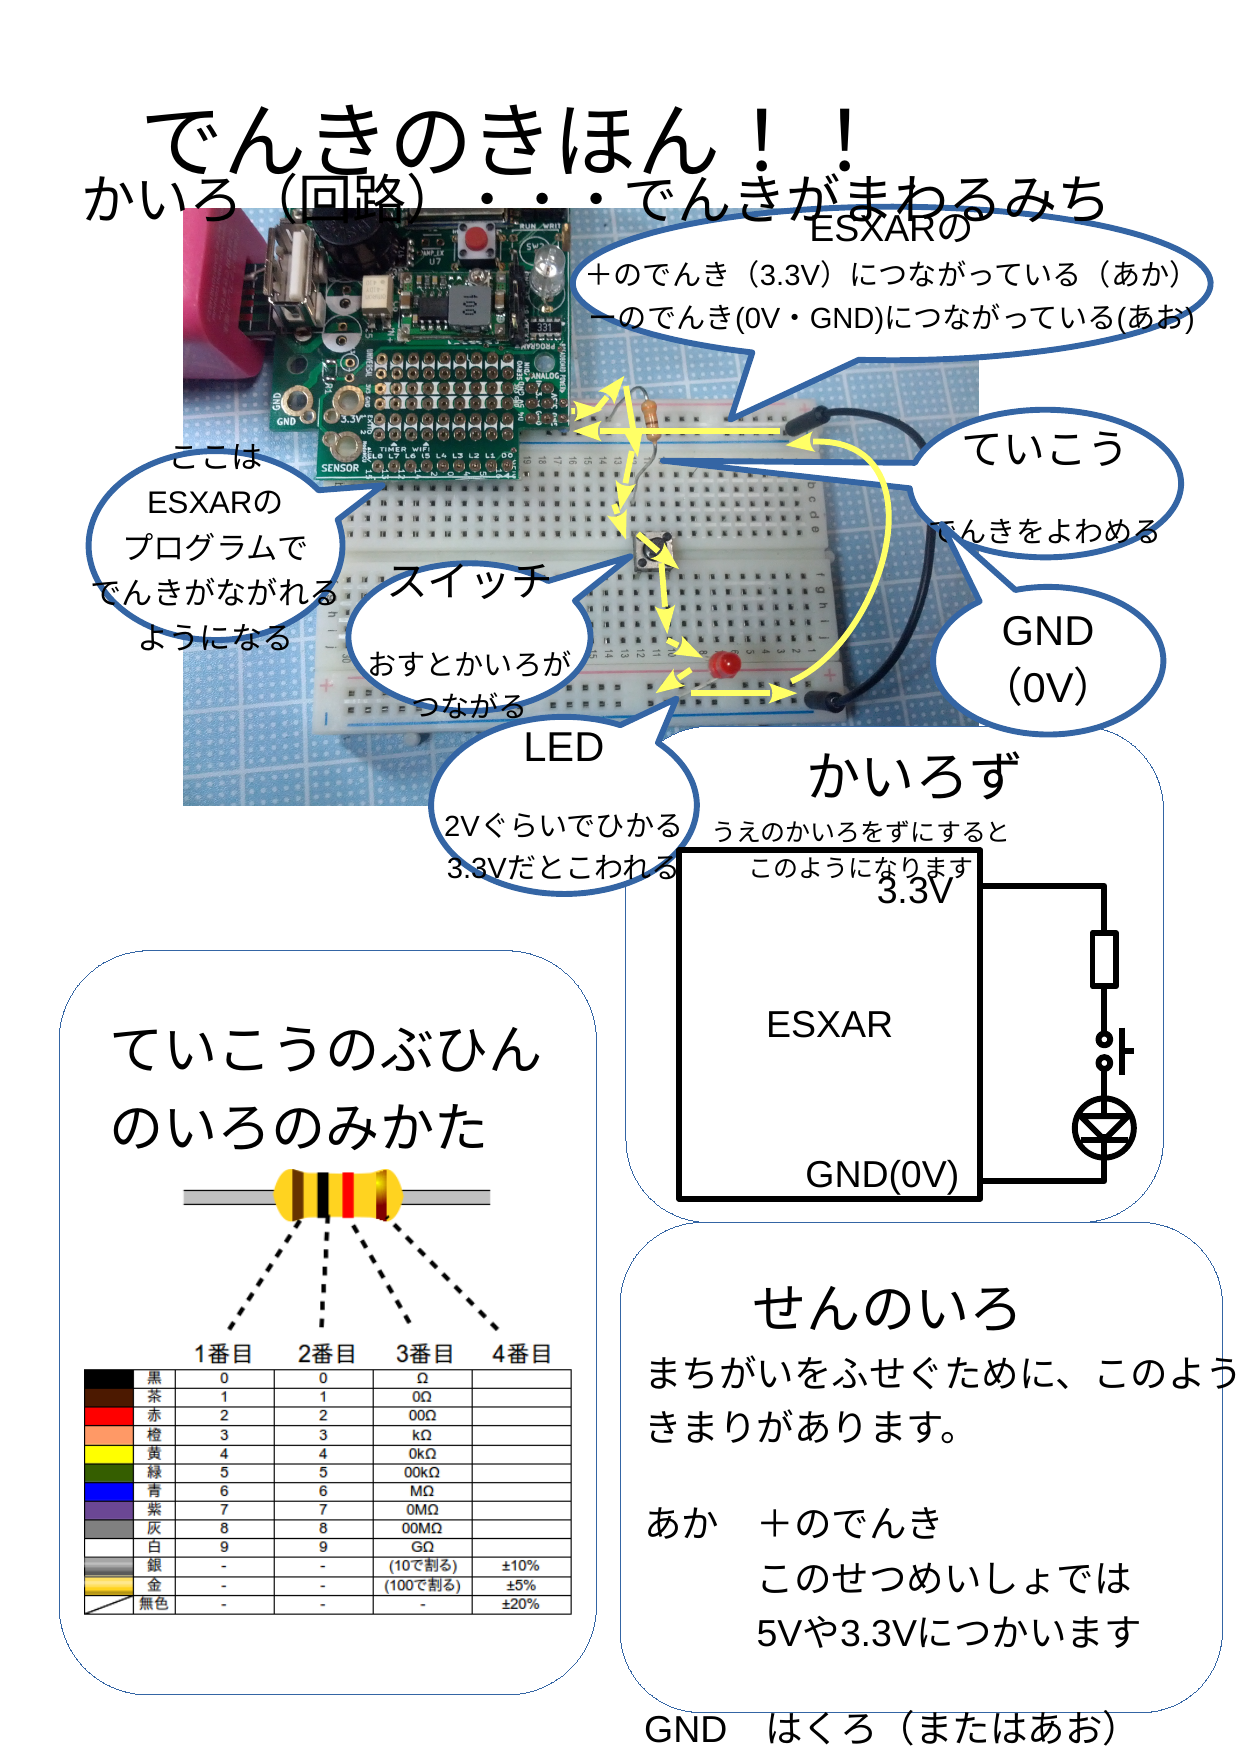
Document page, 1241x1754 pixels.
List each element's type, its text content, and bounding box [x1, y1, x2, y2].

picture [183, 266, 979, 806]
text_box [620, 1267, 629, 1669]
text_box でんきのきほん！！ [1021, 199, 1043, 214]
text_box [1107, 1143, 1125, 1154]
text_box せんのいろ まちがいをふせぐために、このような きまりがあります。 あか ＋のでんき このせつめいしょでは 5Vや3.3Vにつかいます GND はくろ（またはあお） しんごう あおやしろ、みどりなど [629, 1257, 1217, 1725]
text_box [1107, 1102, 1125, 1113]
text_box GND(0V) [790, 1145, 975, 1203]
text_box [659, 730, 683, 764]
text_box [1217, 1388, 1223, 1661]
text_box 3.3V [862, 896, 969, 920]
text_box ここは ESXARの プログラムで でんきがながれる ようになる [88, 451, 383, 641]
text_box LED 2Vぐらいでひかる 3.3Vだとこわれる [431, 698, 683, 894]
text_box かいろ（回路）・・・でんきがまわるみち [66, 149, 934, 219]
picture [966, 544, 979, 556]
text_box ていこう でんきをよわめる [662, 460, 880, 486]
text_box [1084, 1102, 1101, 1113]
text_box でんきのきほん！！ [958, 198, 990, 210]
text_box [625, 732, 1208, 1257]
text_box かいろず うえのかいろをずにすると このようになります [683, 726, 1111, 896]
text_box でんきのきほん！！ [125, 67, 1087, 220]
picture [941, 532, 948, 540]
text_box [1095, 936, 1113, 983]
text_box ていこう でんきをよわめる [876, 409, 1182, 558]
text_box でんきのきほん！！ [125, 219, 708, 266]
text_box ESXAR [679, 850, 981, 1199]
text_box [59, 950, 597, 1695]
text_box GND （0V） [933, 524, 1164, 726]
picture [183, 638, 190, 647]
text_box [1217, 1274, 1223, 1359]
text_box [1078, 1121, 1096, 1137]
text_box ていこうのぶひん のいろのみかた [94, 998, 513, 1123]
picture [84, 1169, 573, 1616]
text_box ESXARの ＋のでんき（3.3V）につながっている（あか） ーのでんき(0V・GND)につながっている(あお) [572, 207, 1211, 420]
picture [323, 592, 333, 602]
text_box [1090, 1120, 1118, 1134]
text_box [1084, 1143, 1101, 1154]
text_box [1217, 1369, 1223, 1386]
text_box スイッチ おすとかいろが つながる [348, 556, 631, 711]
text_box [1113, 1121, 1130, 1137]
